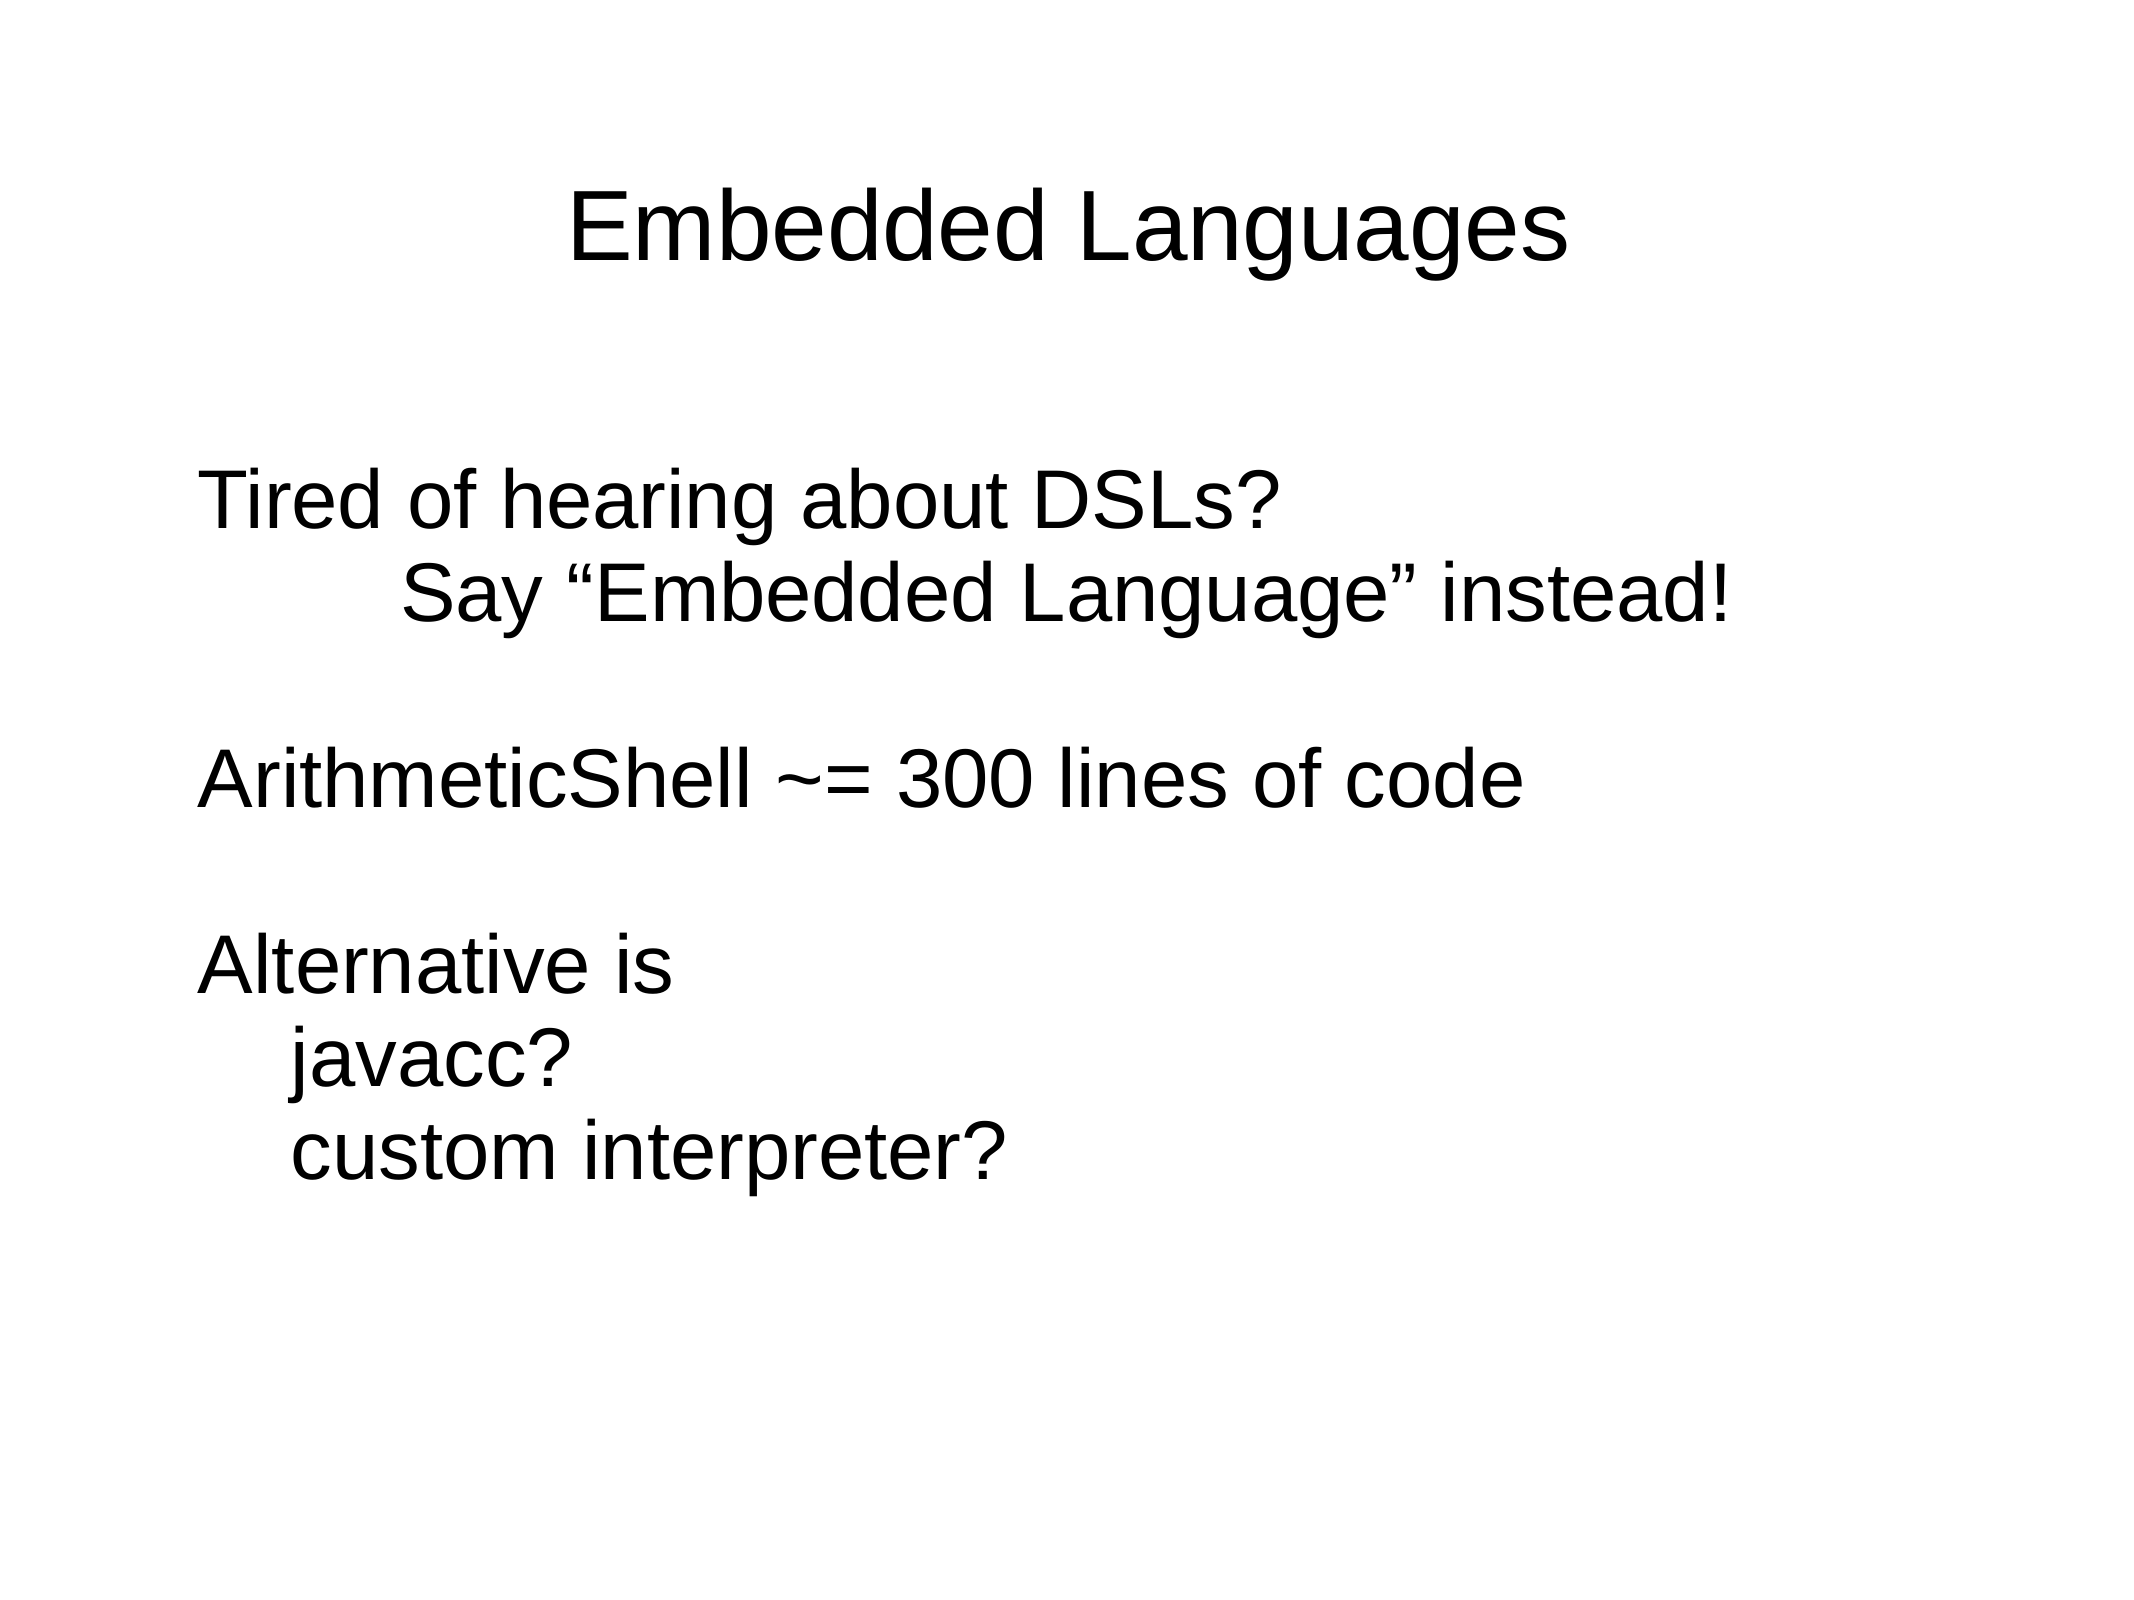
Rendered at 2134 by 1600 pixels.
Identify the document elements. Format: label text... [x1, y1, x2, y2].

title Embedded Languages [62, 169, 2075, 282]
text_box Tired of hearing about DSLs? Say “Embedded Language” instead! ArithmeticShell ~= 300 lines of code Alternative is javacc? custom interpreter? [197, 352, 1936, 1392]
